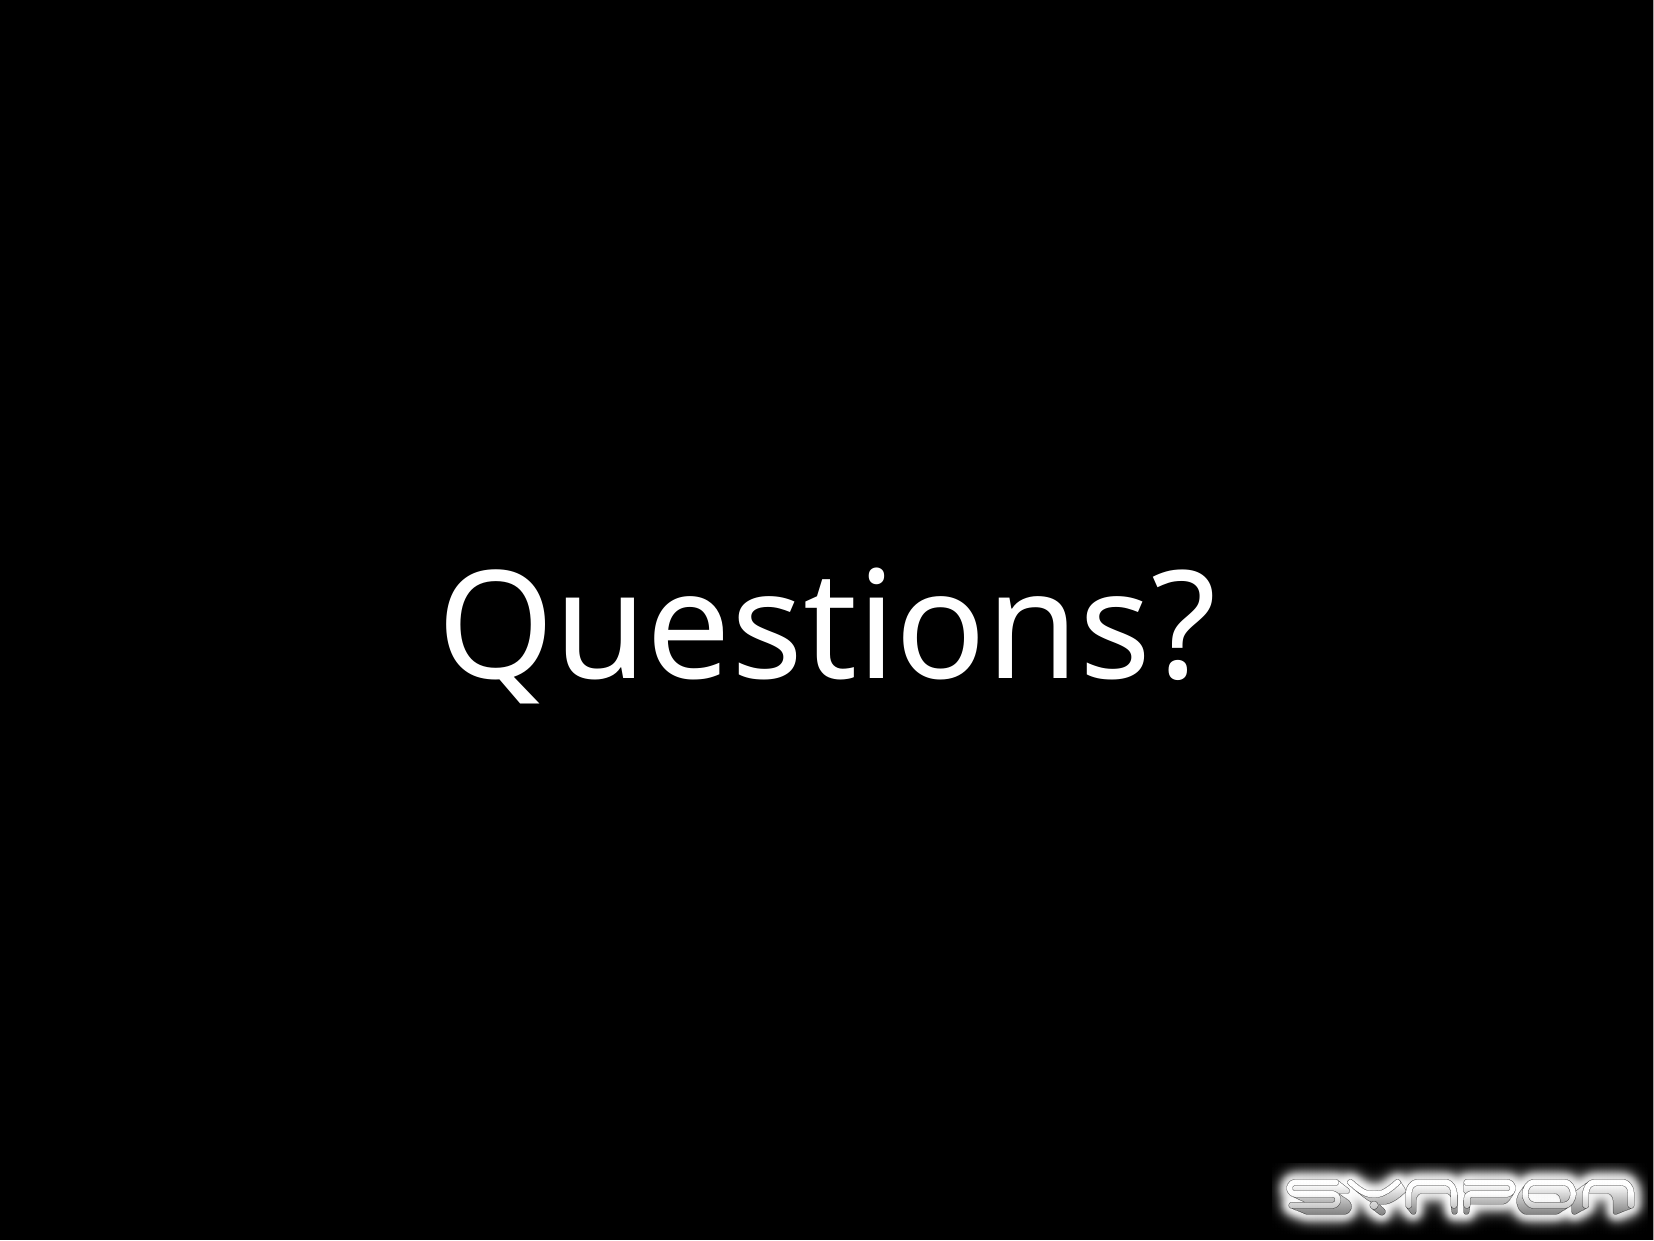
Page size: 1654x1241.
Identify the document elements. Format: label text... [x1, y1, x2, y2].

picture [1272, 1163, 1648, 1235]
title Questions? [82, 516, 1571, 724]
